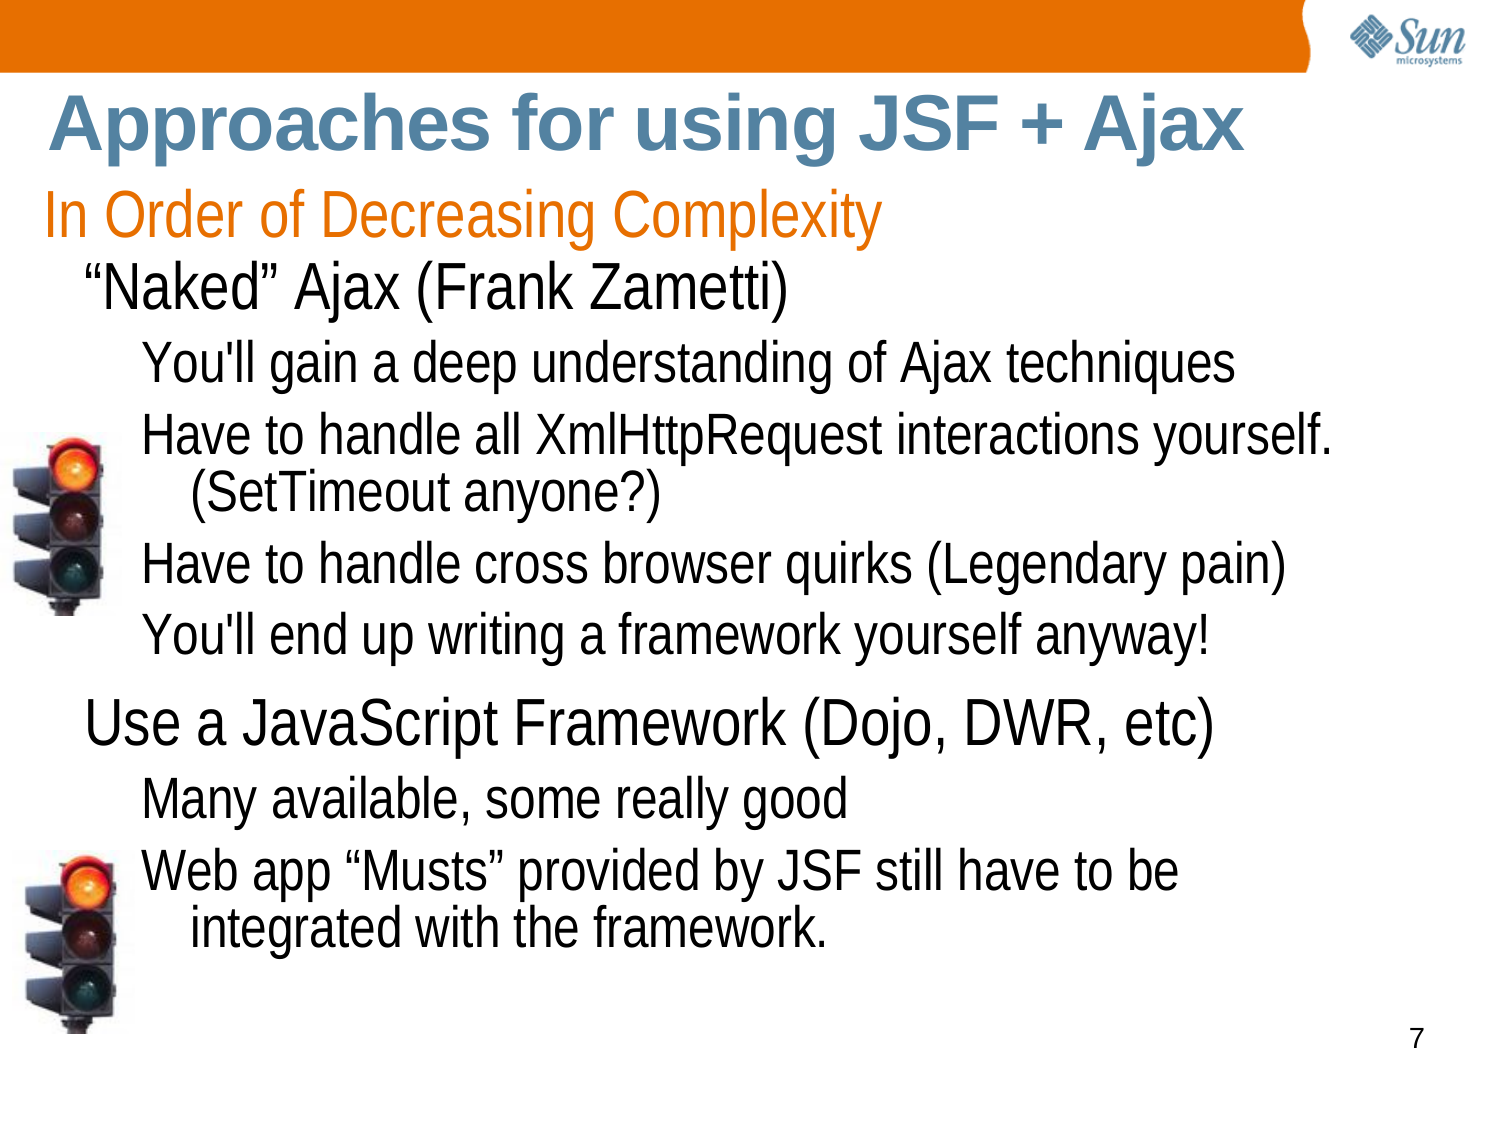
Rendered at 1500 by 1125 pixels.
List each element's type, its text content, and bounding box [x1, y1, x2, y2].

list “Naked” Ajax (Frank Zametti) You'll gain a deep understanding of Ajax techniques Have to handle all XmlHttpRequest interactions yourself. (SetTimeout anyone?) Have to handle cross browser quirks (Legendary pain) You'll end up writing a framework yourself anyway! Use a JavaScript Framework (Dojo, DWR, etc) Many available, some really good Web app “Musts” provided by JSF still have to be integrated with the framework. [64, 257, 1402, 1017]
picture [0, 432, 122, 616]
title Approaches for using JSF + Ajax [48, 86, 1410, 191]
text_box In Order of Decreasing Complexity [43, 185, 1311, 263]
picture [12, 850, 135, 1034]
picture [0, 0, 1500, 75]
